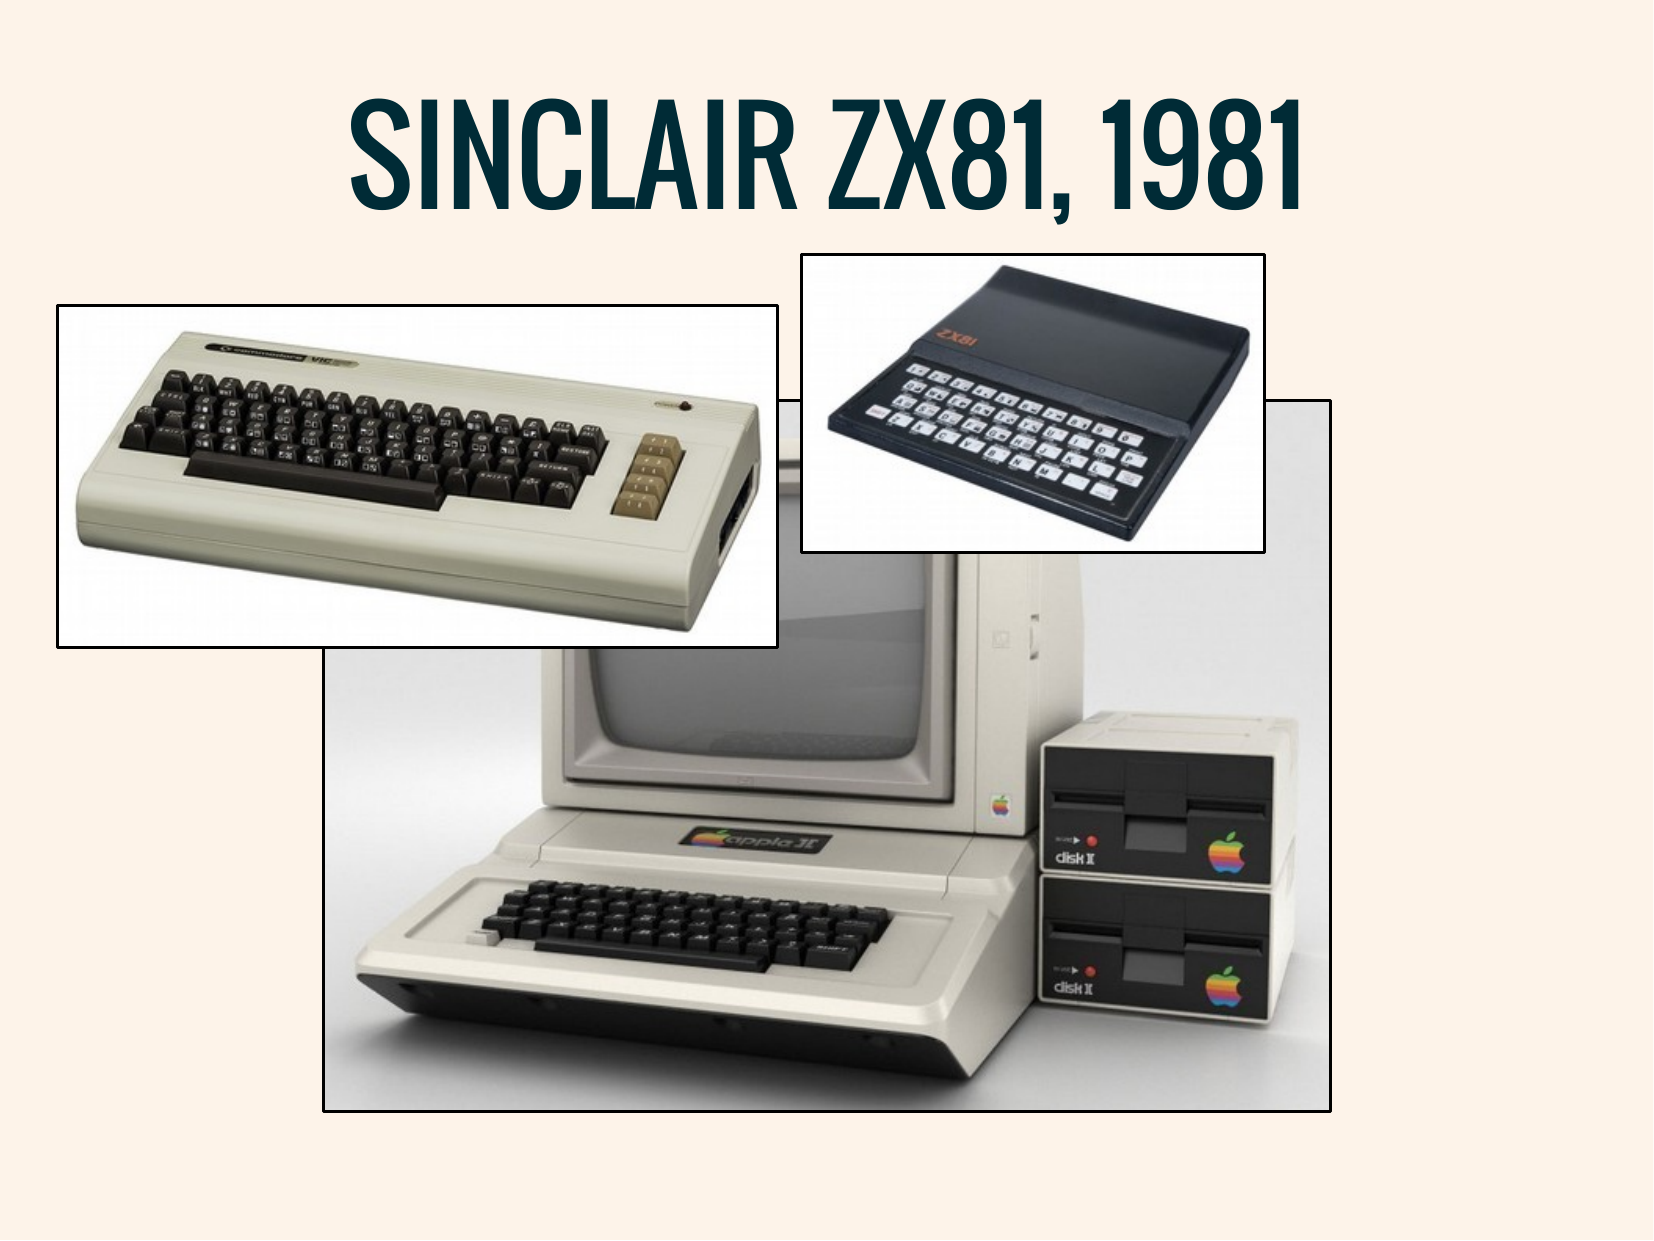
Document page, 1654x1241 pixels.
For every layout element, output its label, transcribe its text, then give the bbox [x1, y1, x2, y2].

picture [324, 401, 1329, 1111]
title Sinclair ZX81, 1981 [82, 49, 1571, 257]
picture [803, 256, 1264, 551]
picture [59, 307, 776, 647]
